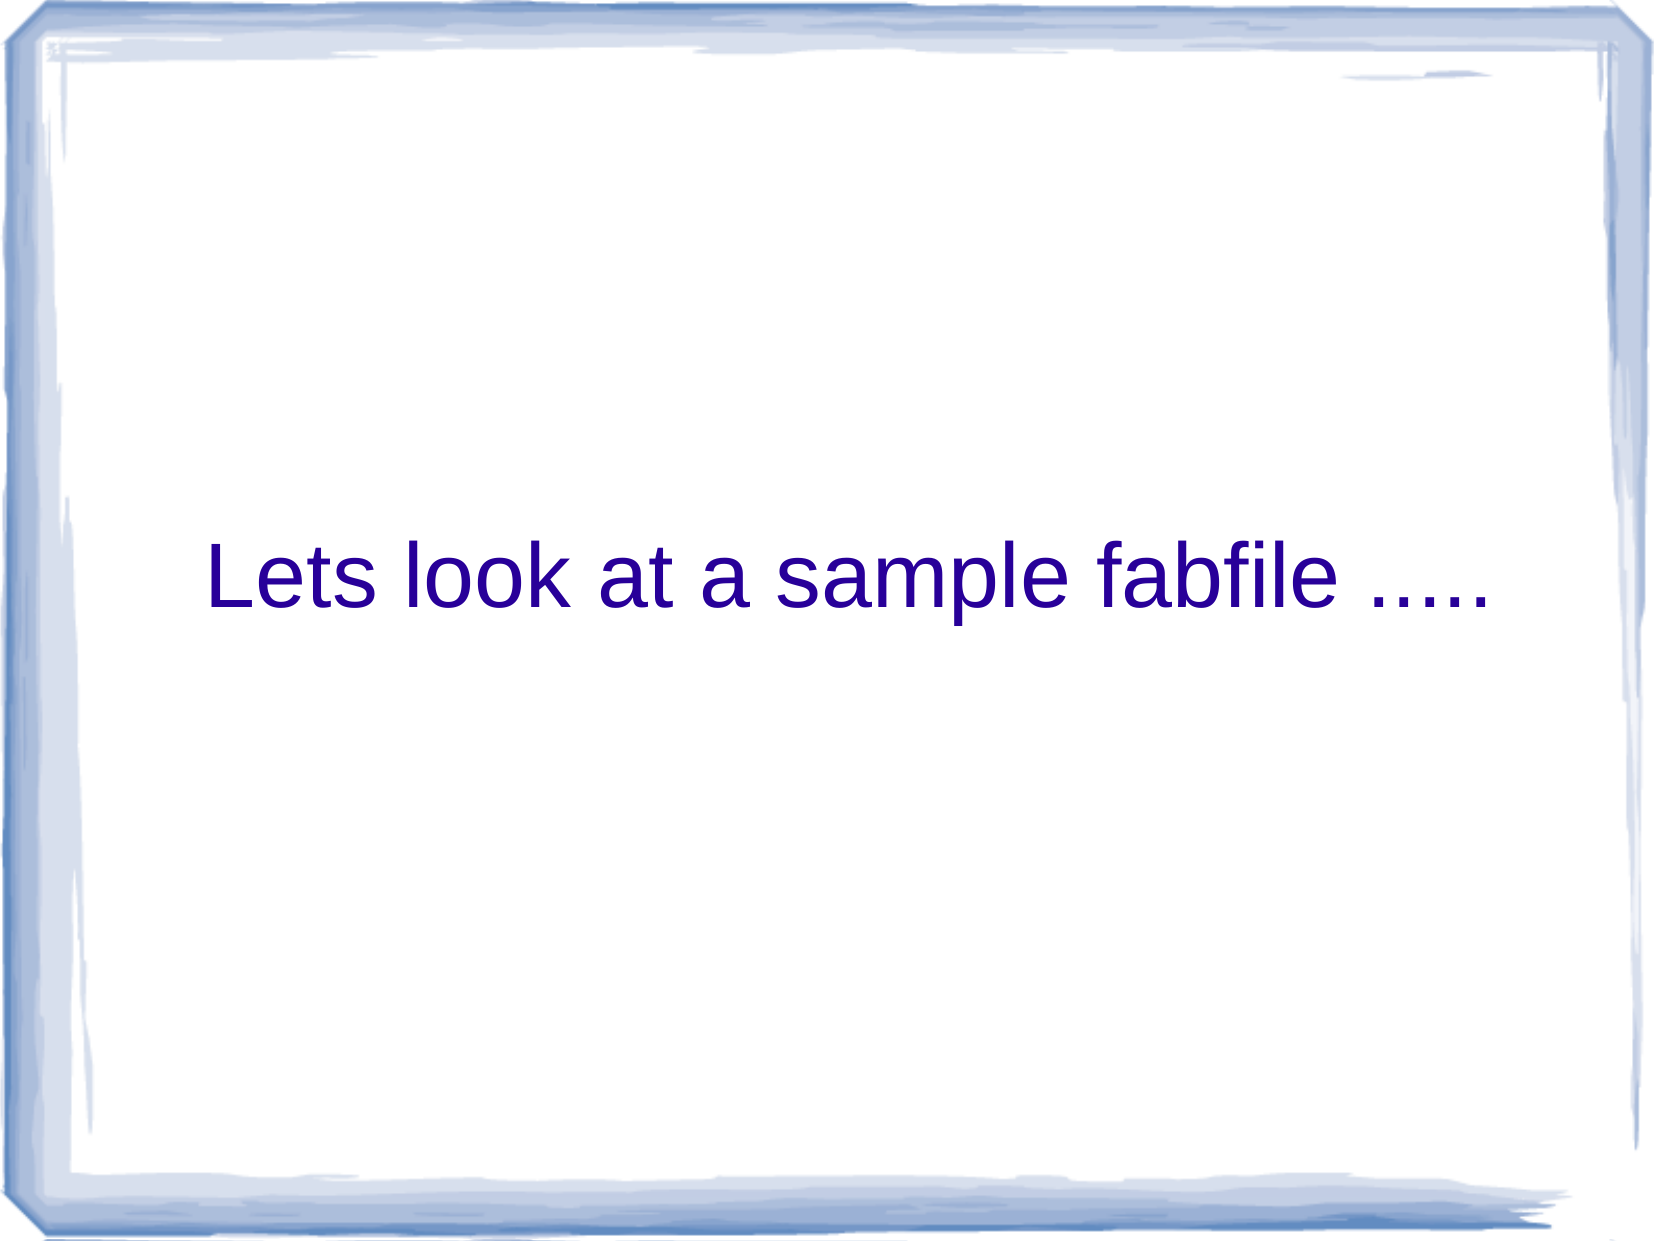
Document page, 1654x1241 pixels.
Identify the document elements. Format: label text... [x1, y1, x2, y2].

picture [0, 0, 1654, 1241]
title Lets look at a sample fabfile ..... [106, 472, 1595, 680]
